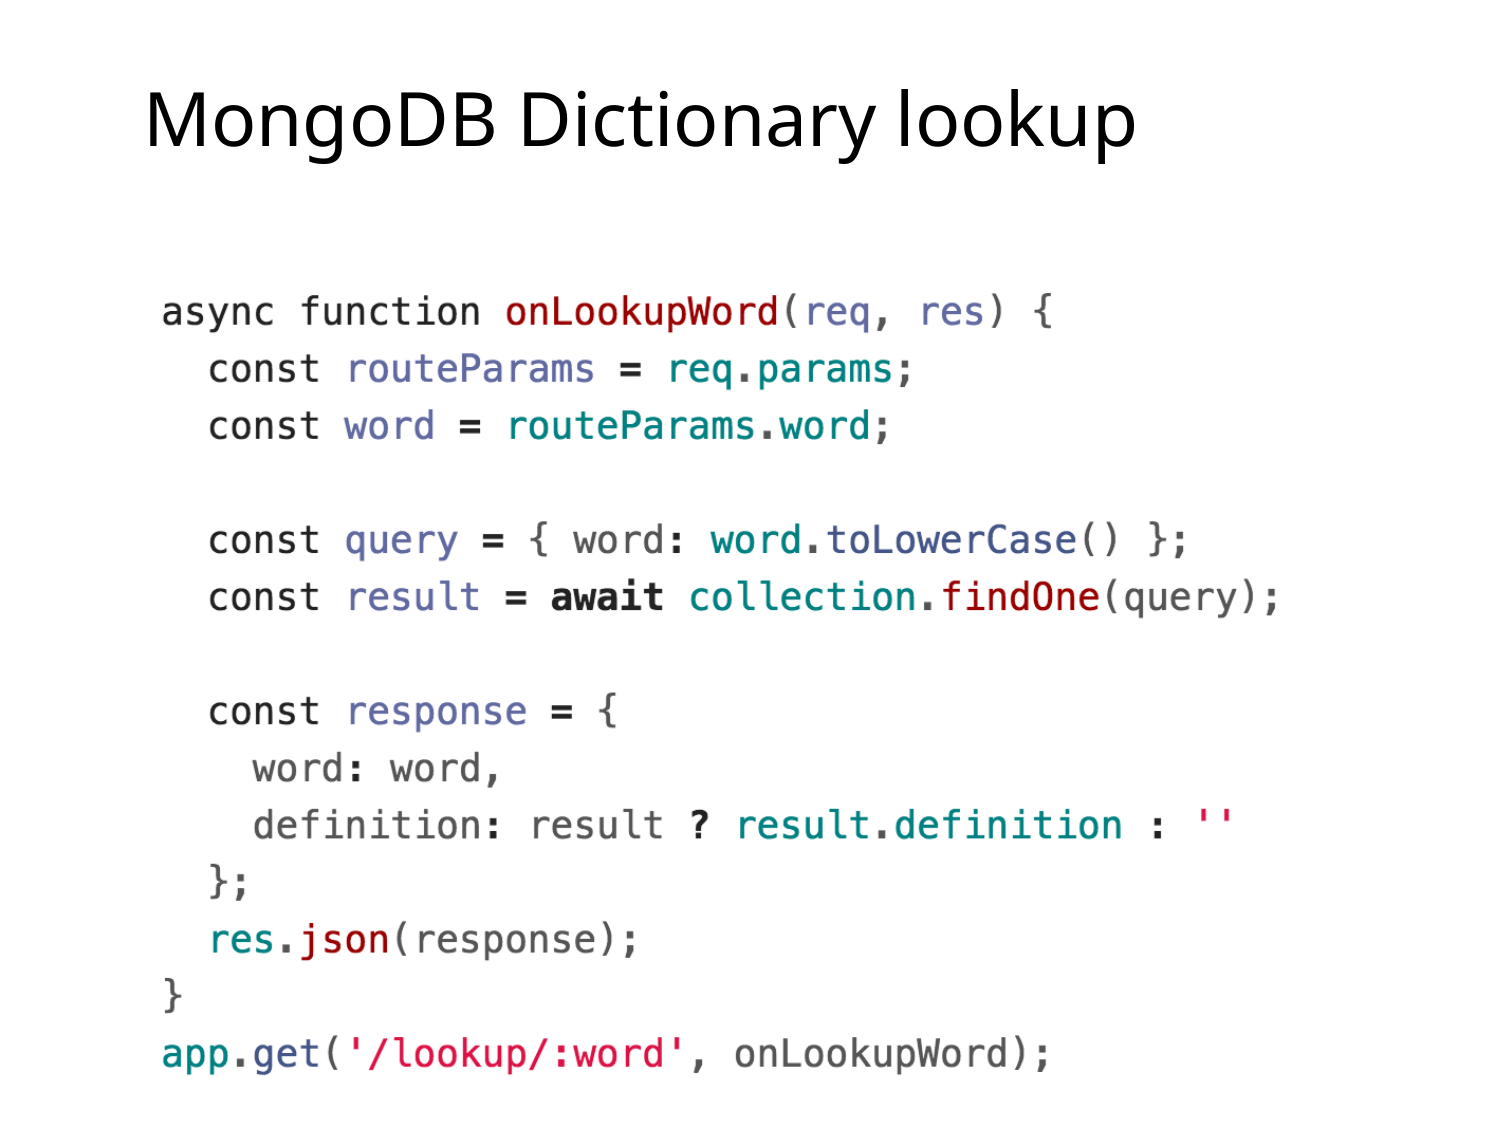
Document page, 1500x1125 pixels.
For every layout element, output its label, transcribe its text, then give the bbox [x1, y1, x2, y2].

picture [128, 274, 1310, 1091]
title MongoDB Dictionary lookup [128, 56, 1372, 183]
